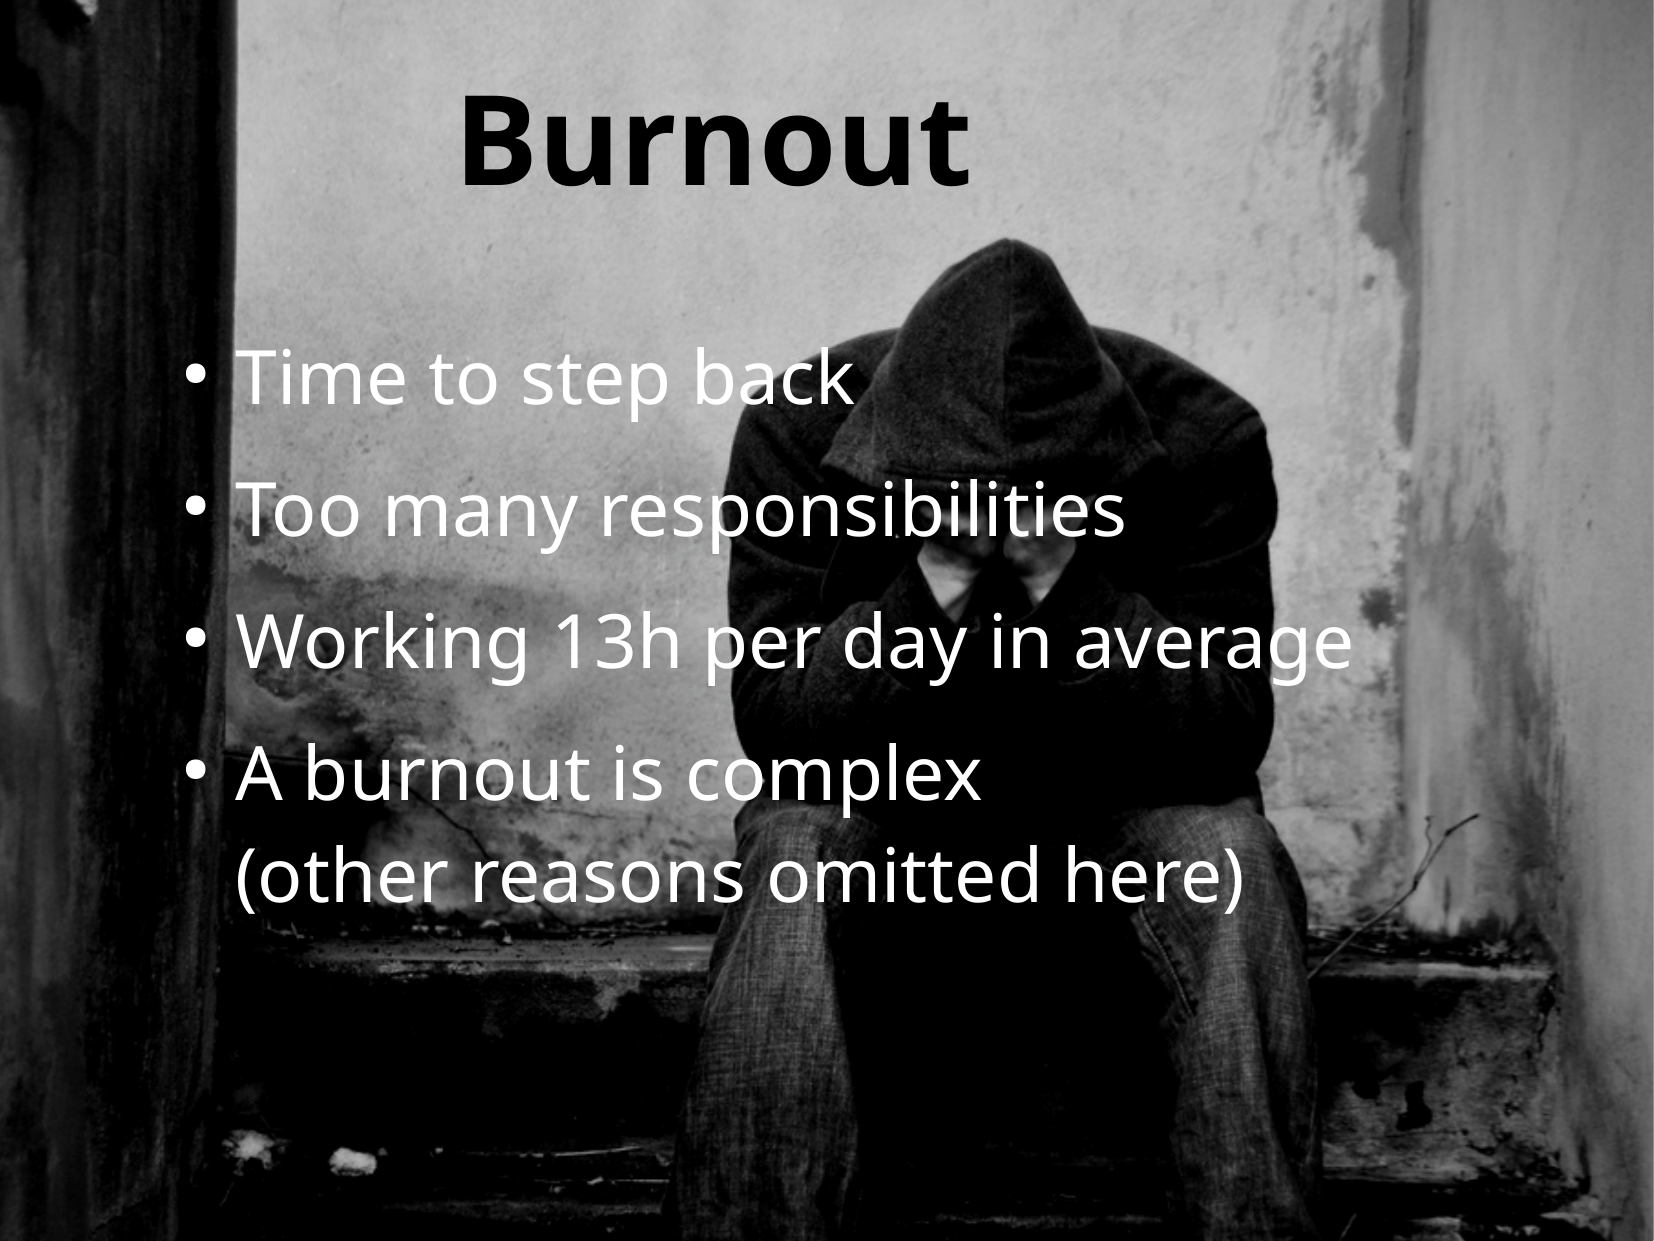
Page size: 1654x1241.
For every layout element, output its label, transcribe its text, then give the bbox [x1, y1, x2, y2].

picture [0, 0, 1654, 1241]
text_box Burnout [439, 44, 1210, 199]
list Time to step back Too many responsibilities Working 13h per day in average A burnout is complex (other reasons omitted here) [164, 324, 1653, 1065]
